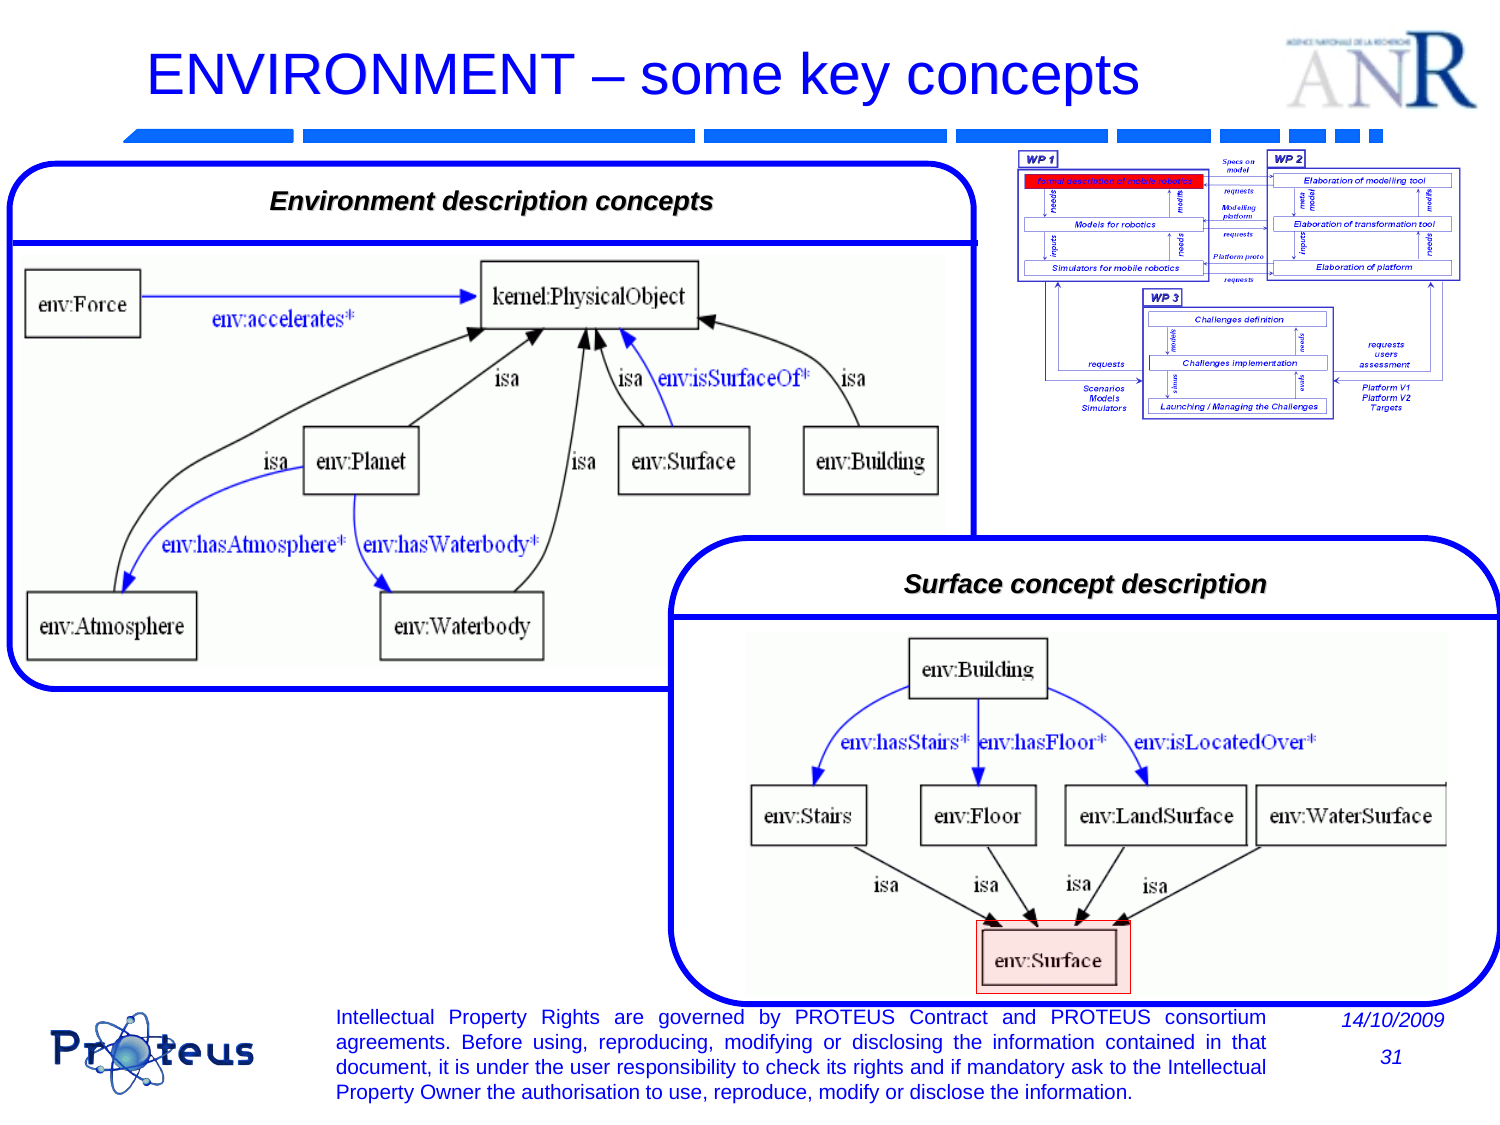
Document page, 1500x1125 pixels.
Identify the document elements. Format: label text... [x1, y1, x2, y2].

picture [1017, 149, 1461, 420]
picture [21, 254, 945, 667]
text_box [976, 920, 1131, 994]
picture [35, 1003, 272, 1101]
text_box Surface concept description [670, 620, 1500, 1005]
text_box Surface concept description [670, 537, 1500, 614]
picture [745, 632, 1448, 996]
text_box Environment description concepts [9, 163, 974, 689]
picture [1281, 27, 1484, 115]
title ENVIRONMENT – some key concepts [23, 11, 1264, 130]
